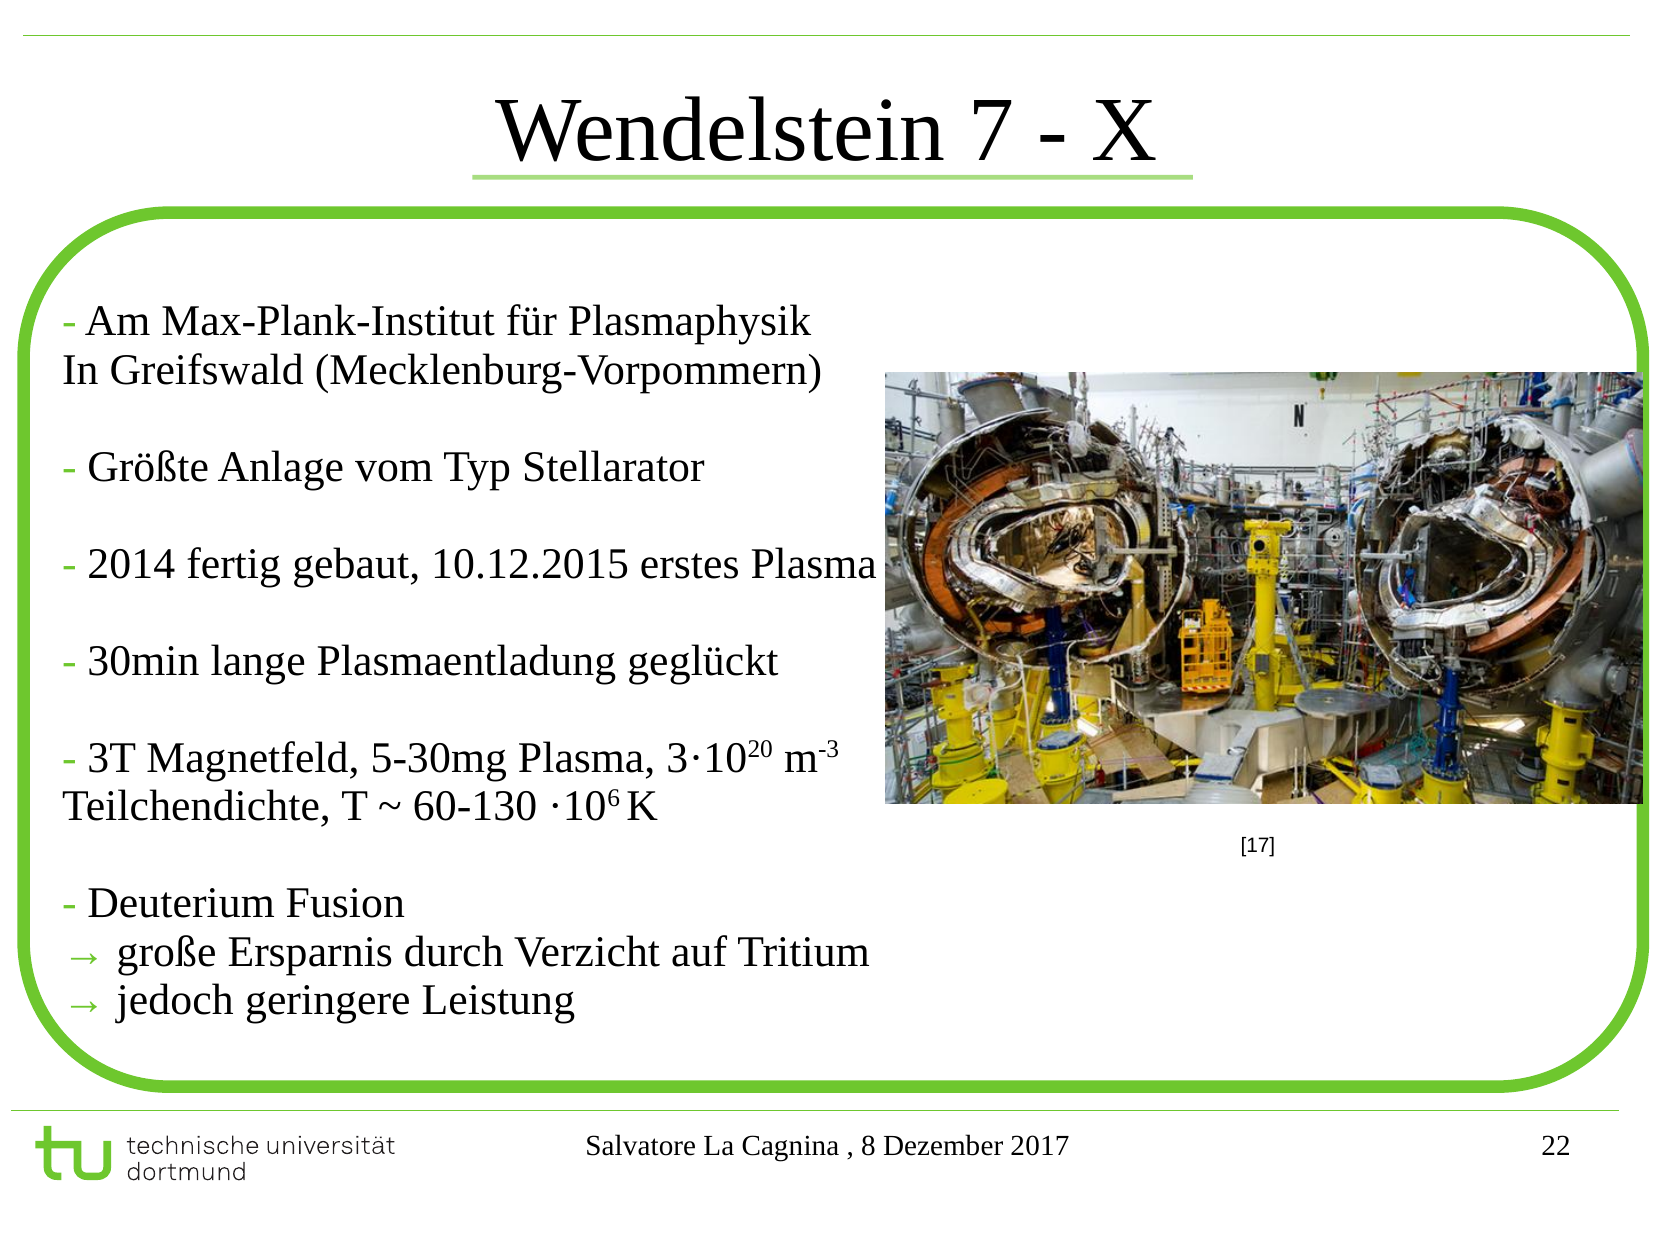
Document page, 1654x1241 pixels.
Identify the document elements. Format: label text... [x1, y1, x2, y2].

chart [35, 1125, 47, 1241]
text_box [910, 804, 1643, 1087]
title Wendelstein 7 - X [82, 25, 1571, 233]
picture [885, 372, 1643, 804]
text_box [17] [1157, 826, 1359, 921]
text_box - Am Max-Plank-Institut für Plasmaphysik In Greifswald (Mecklenburg-Vorpommern) - Größte Anlage vom Typ Stellarator - 2014 fertig gebaut, 10.12.2015 erstes Plasma - 30min lange Plasmaentladung geglückt - 3T Magnetfeld, 5-30mg Plasma, 3·1020 m-3 Teilchendichte, T ~ 60-130 ·106 K - Deuterium Fusion → große Ersparnis durch Verzicht auf Tritium → jedoch geringere Leistung [47, 289, 910, 1241]
text_box [23, 212, 1643, 1021]
